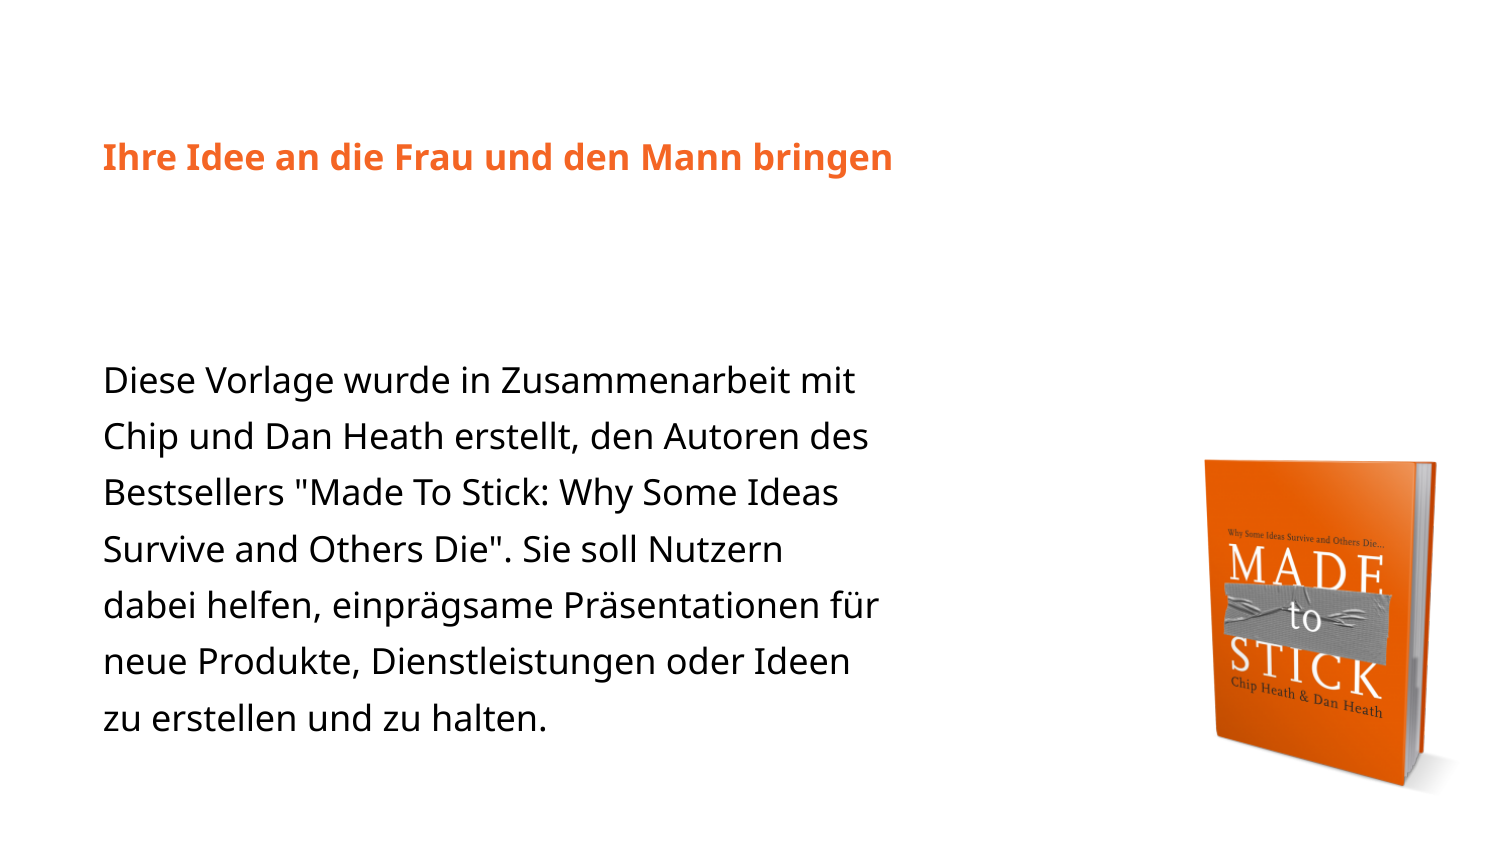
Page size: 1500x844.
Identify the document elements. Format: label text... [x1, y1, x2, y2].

picture [1204, 459, 1463, 797]
title Diese Vorlage wurde in Zusammenarbeit mit Chip und Dan Heath erstellt, den Autoren des Bestsellers "Made To Stick: Why Some Ideas Survive and Others Die". Sie soll Nutzern dabei helfen, einprägsame Präsentationen für neue Produkte, Dienstleistungen oder Ideen zu erstellen und zu halten. [87, 332, 904, 797]
title Ihre Idee an die Frau und den Mann bringen [87, 116, 941, 243]
